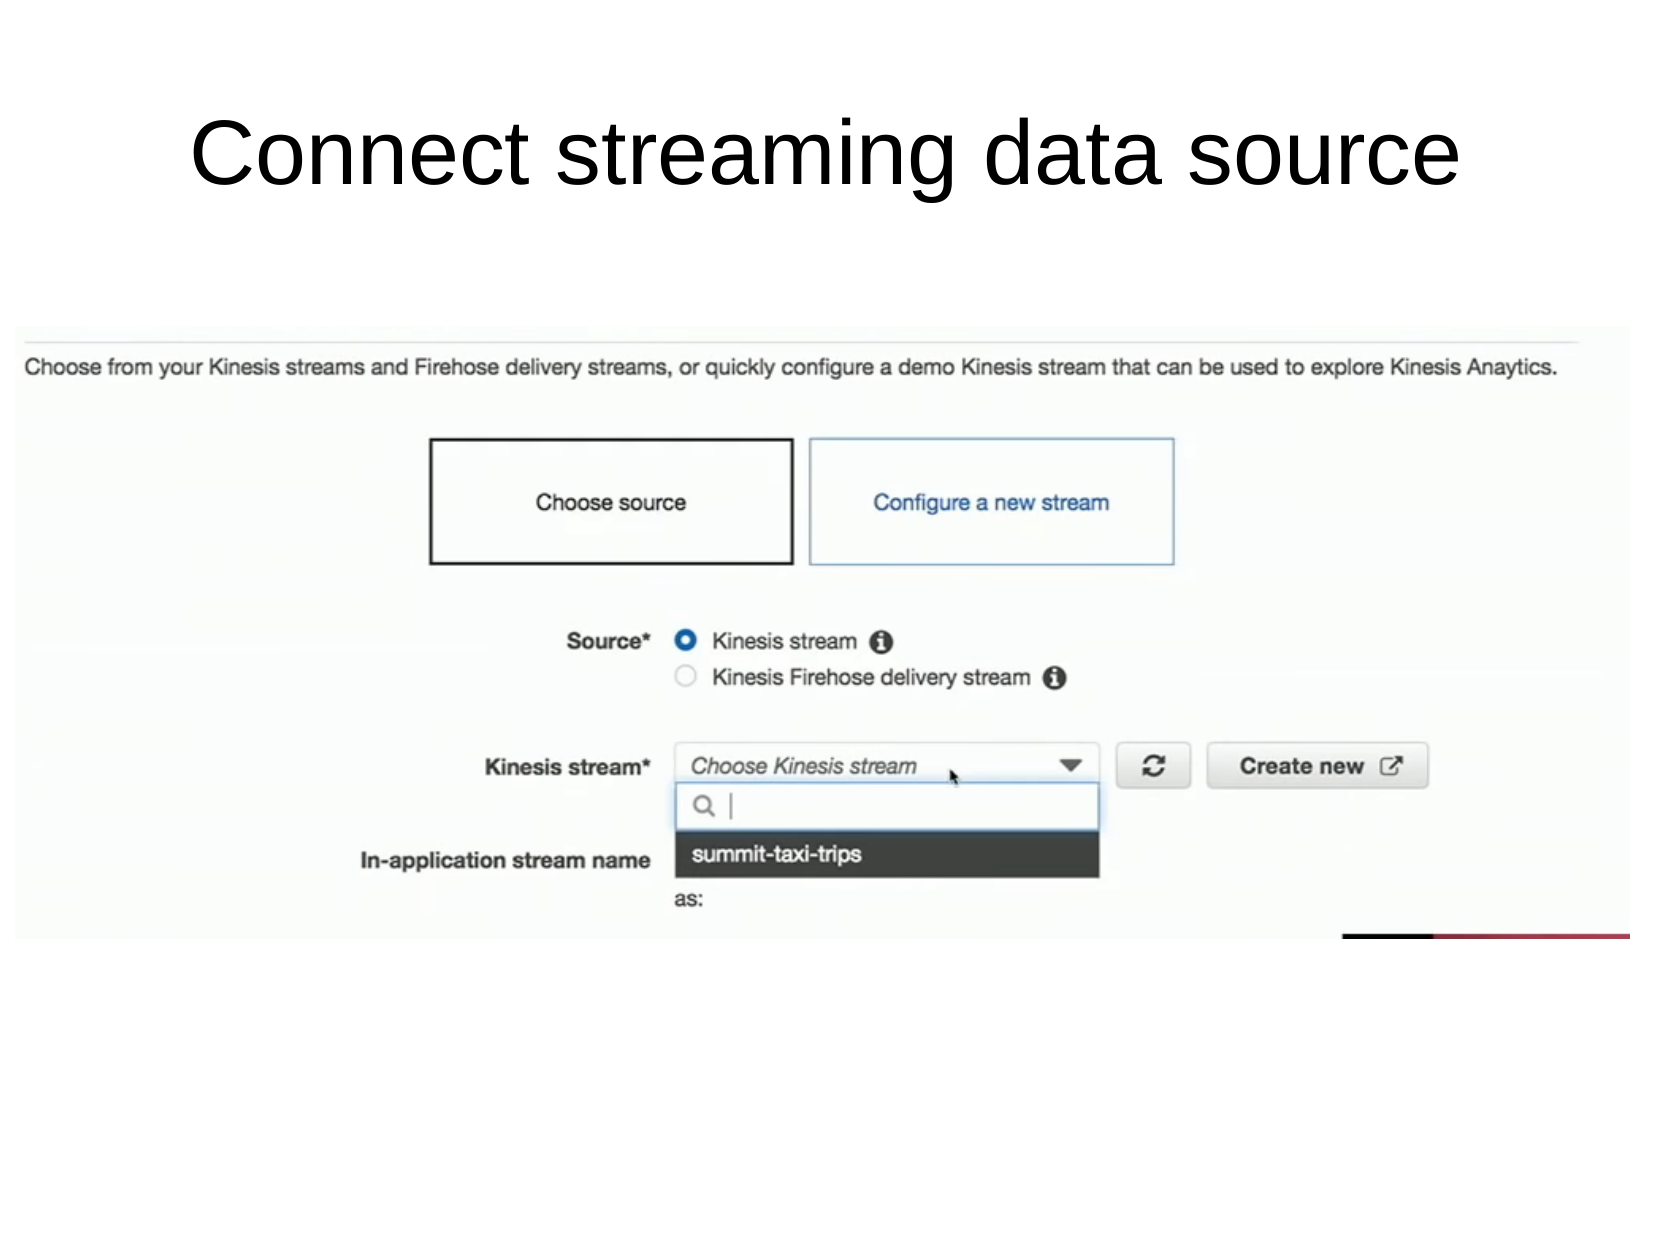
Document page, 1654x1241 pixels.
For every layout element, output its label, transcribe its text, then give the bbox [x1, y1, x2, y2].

title Connect streaming data source [82, 49, 1571, 257]
picture [15, 326, 1630, 939]
